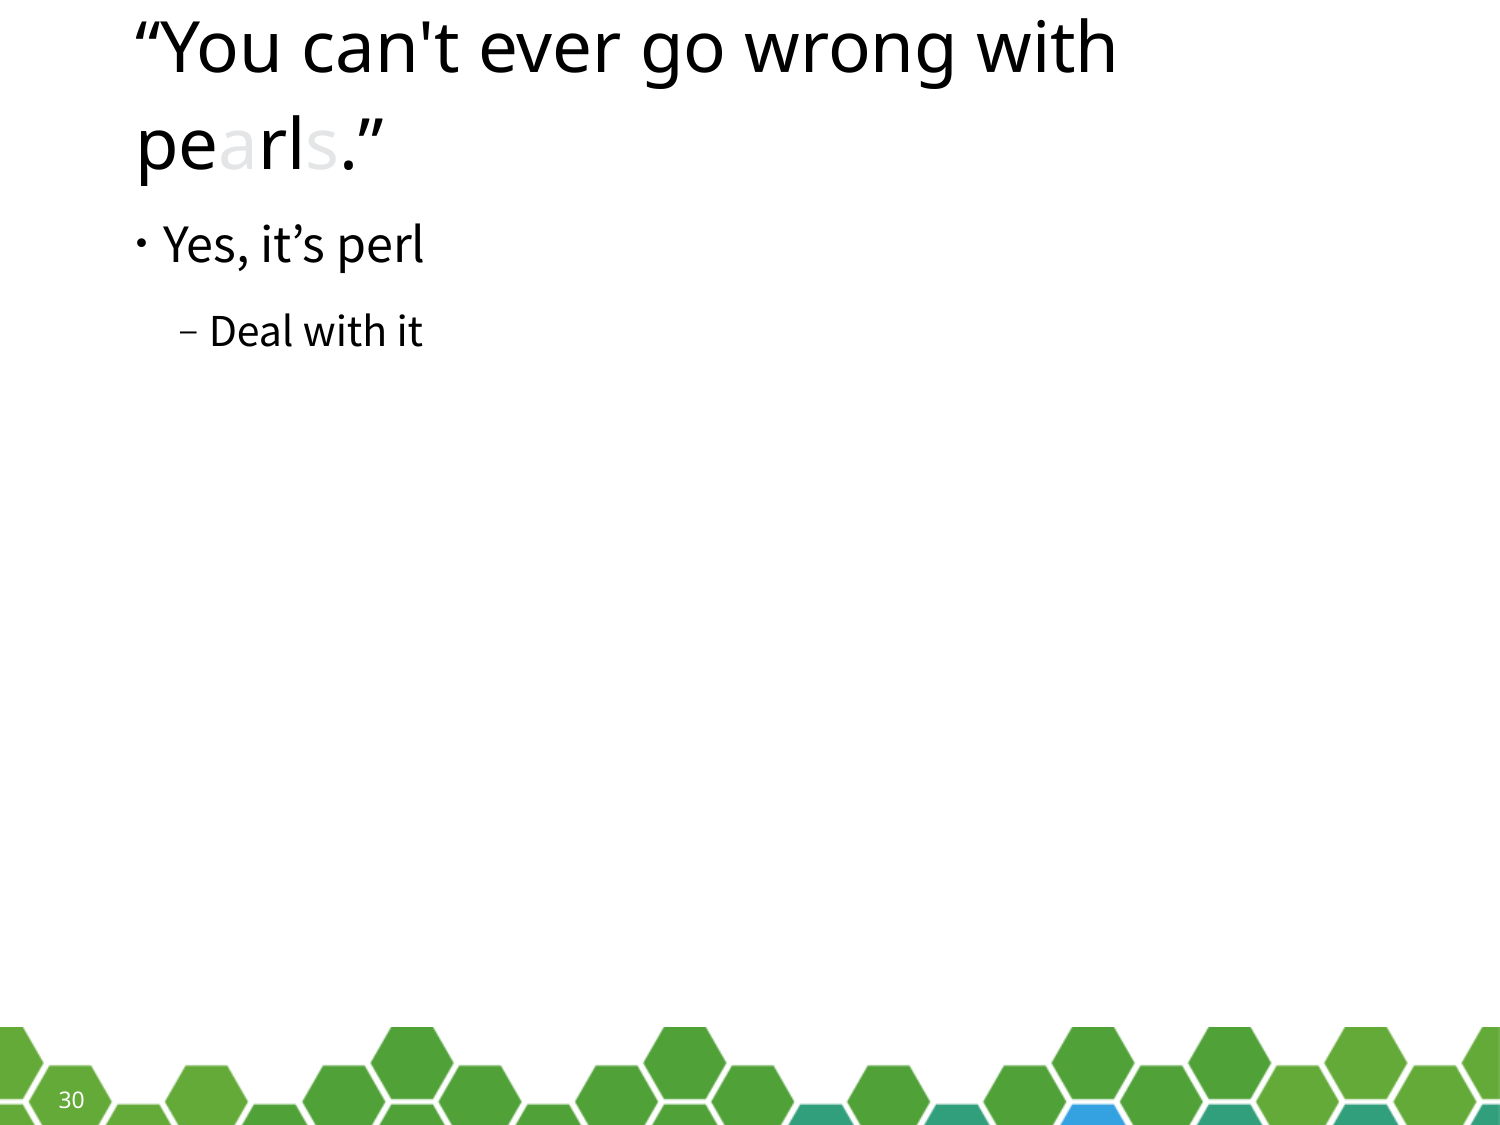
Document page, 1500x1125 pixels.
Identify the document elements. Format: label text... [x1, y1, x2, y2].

list Yes, it’s perl Deal with it [135, 208, 1372, 862]
title “You can't ever go wrong with pearls.” [135, 12, 1372, 175]
picture [0, 1027, 1500, 1125]
